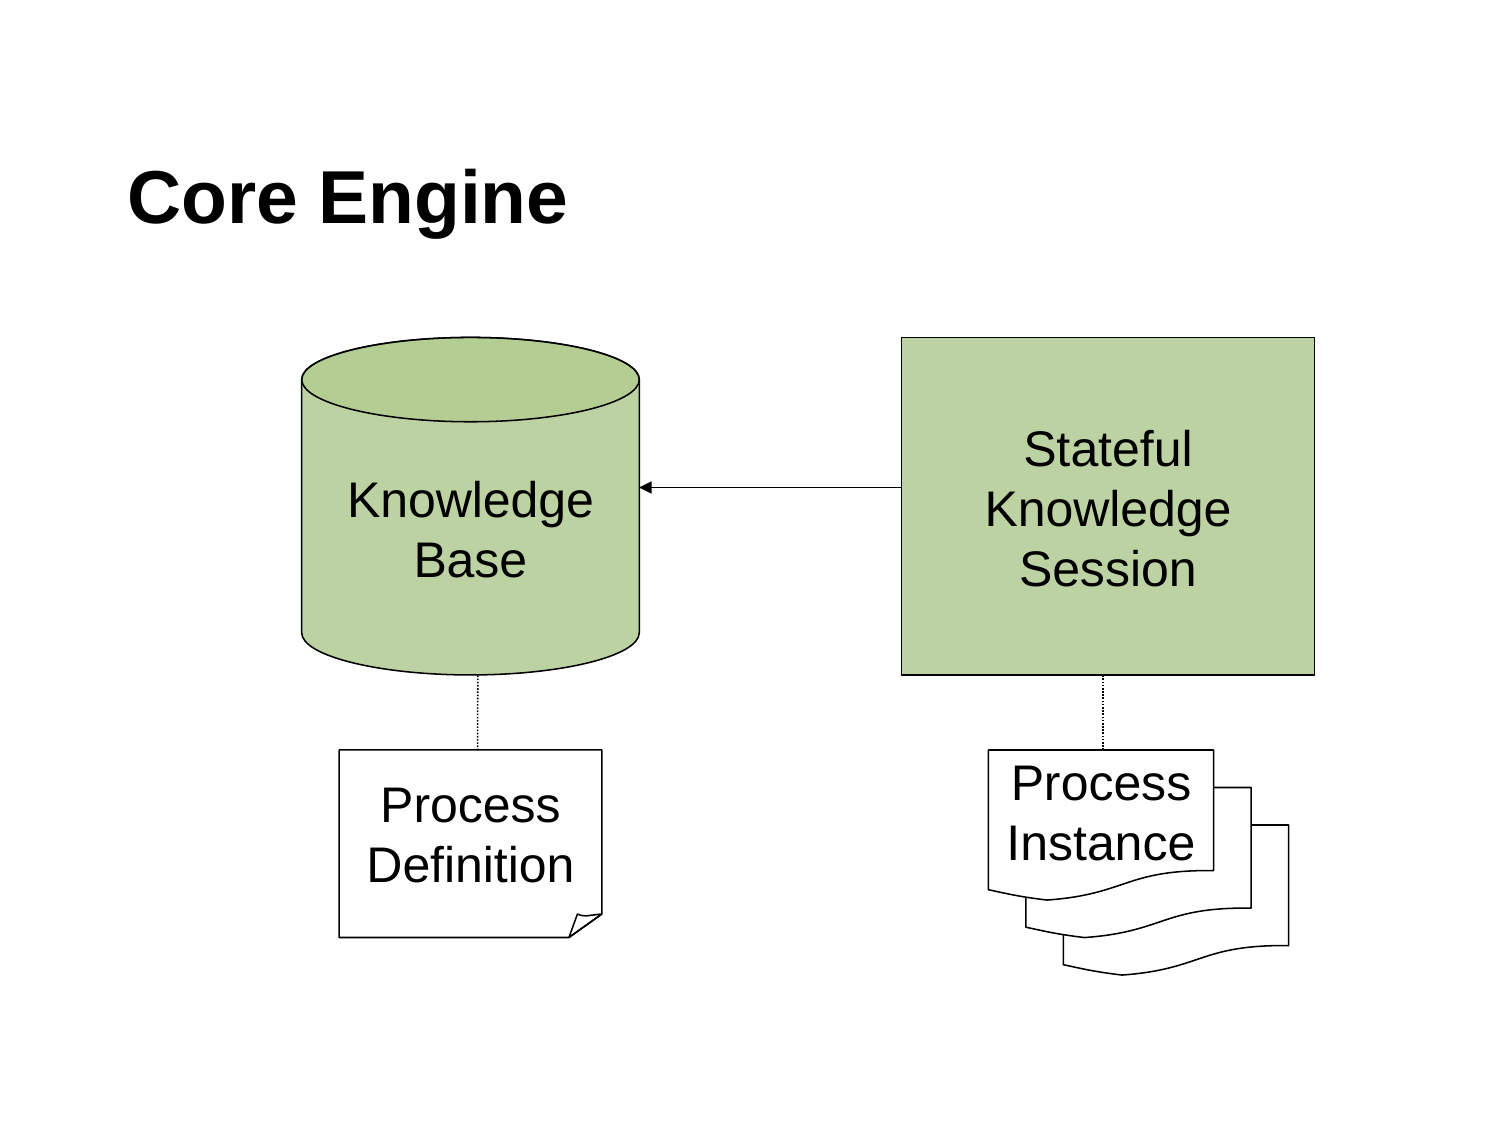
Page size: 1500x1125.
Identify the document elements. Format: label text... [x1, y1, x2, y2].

text_box Process Instance [988, 750, 1214, 901]
text_box Knowledge Base [301, 381, 640, 675]
text_box Process Definition [339, 749, 602, 938]
text_box Stateful Knowledge Session [901, 337, 1315, 675]
title Core Engine [112, 75, 1388, 312]
text_box [1025, 787, 1289, 976]
